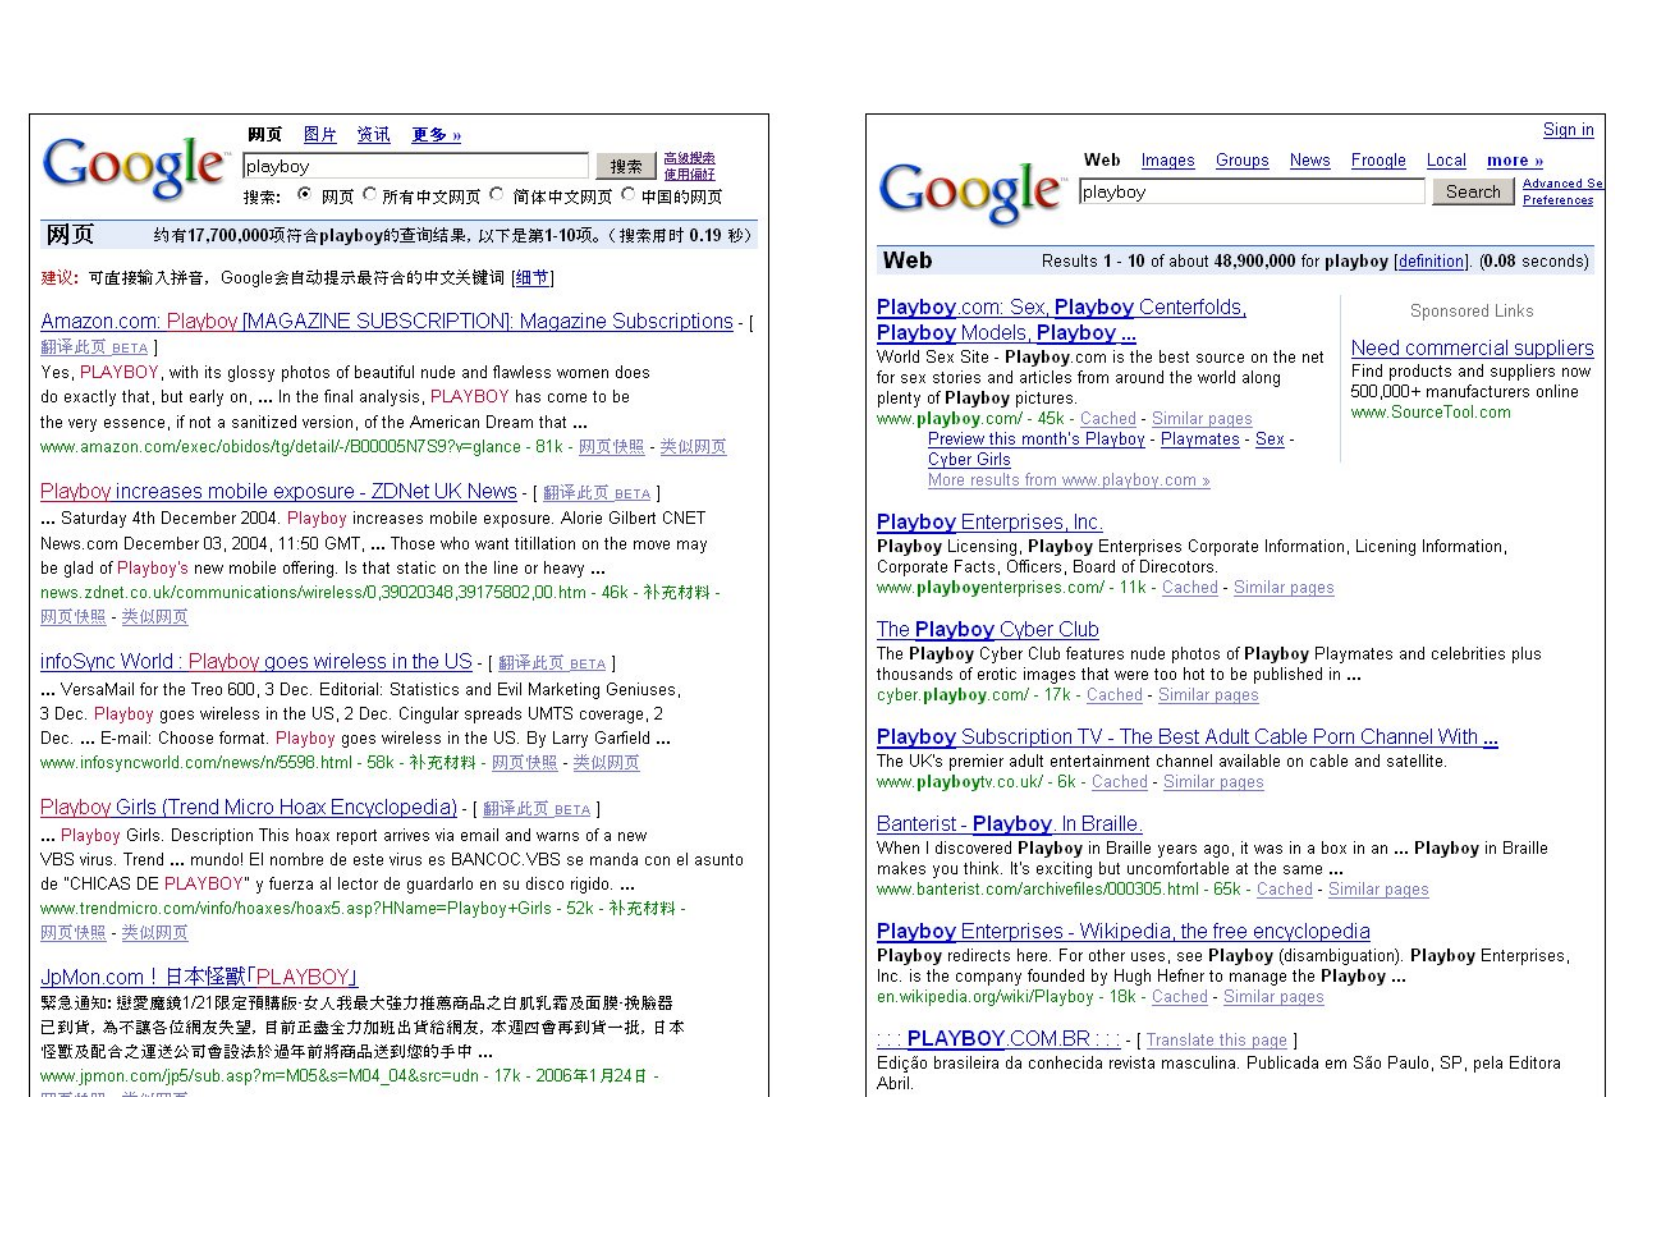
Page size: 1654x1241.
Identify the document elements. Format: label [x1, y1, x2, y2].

picture [20, 102, 1615, 1097]
